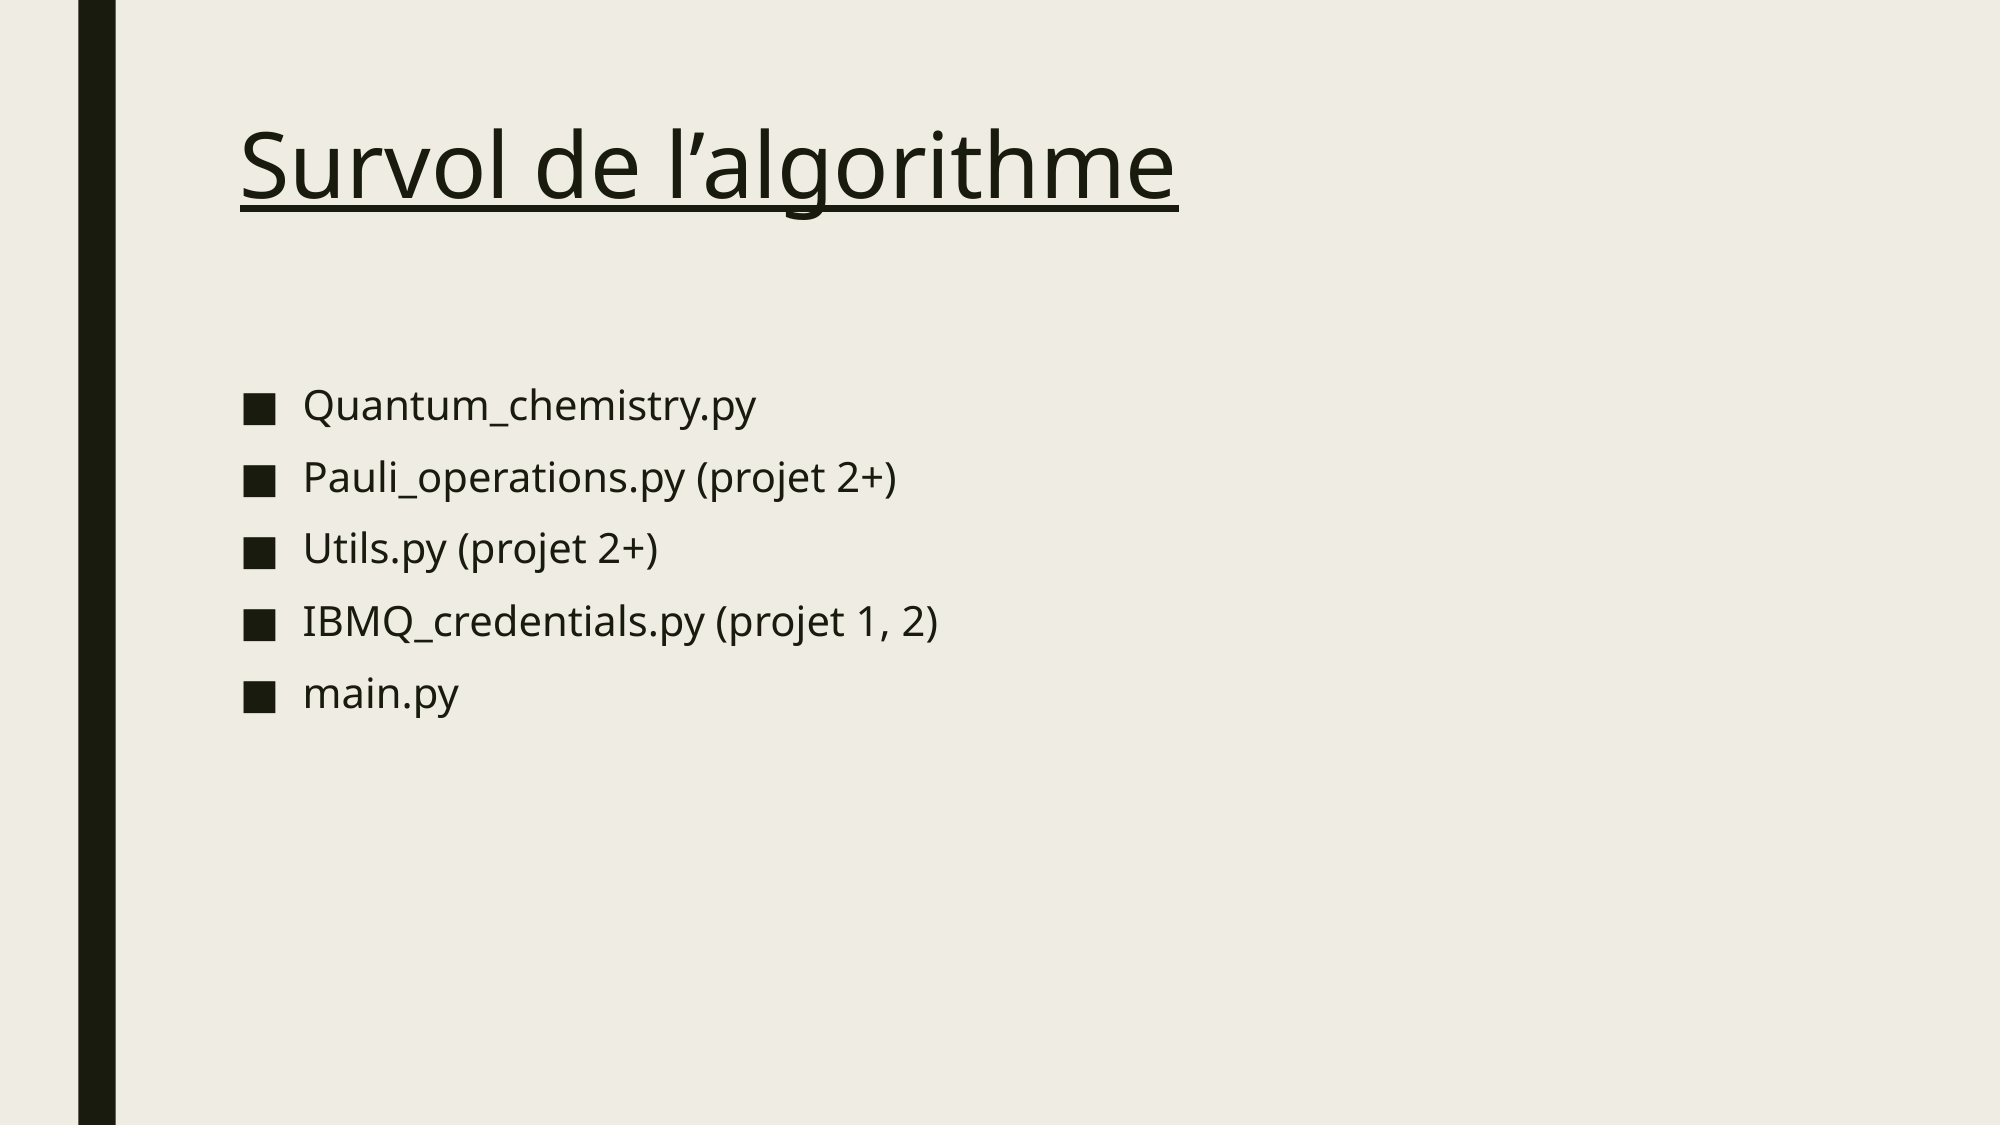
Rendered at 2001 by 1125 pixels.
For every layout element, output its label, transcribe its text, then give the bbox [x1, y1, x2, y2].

title Survol de l’algorithme [225, 112, 1800, 357]
list Quantum_chemistry.py Pauli_operations.py (projet 2+) Utils.py (projet 2+) IBMQ_credentials.py (projet 1, 2) main.py [225, 375, 1800, 963]
